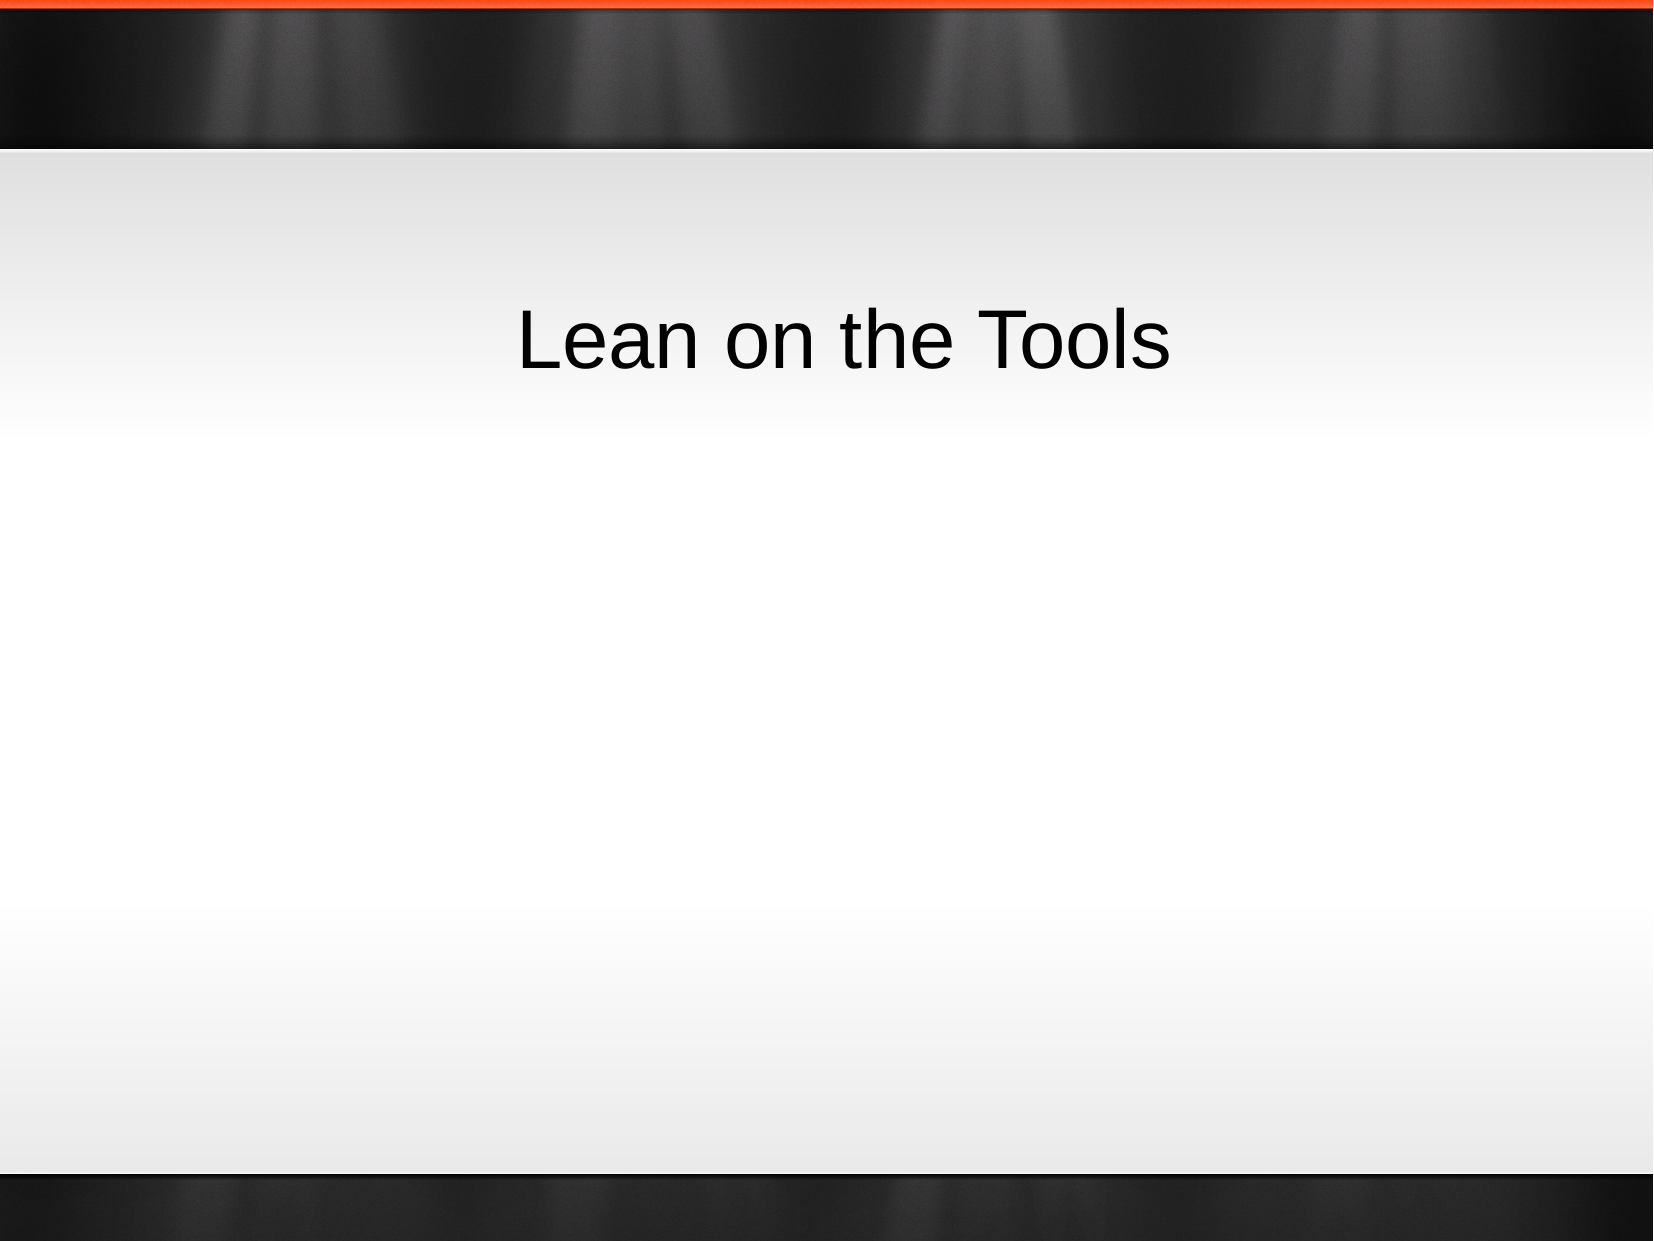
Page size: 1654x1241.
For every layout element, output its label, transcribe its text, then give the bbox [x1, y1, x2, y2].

subtitle Lean on the Tools [100, 6, 1588, 1125]
picture [0, 0, 1653, 1241]
